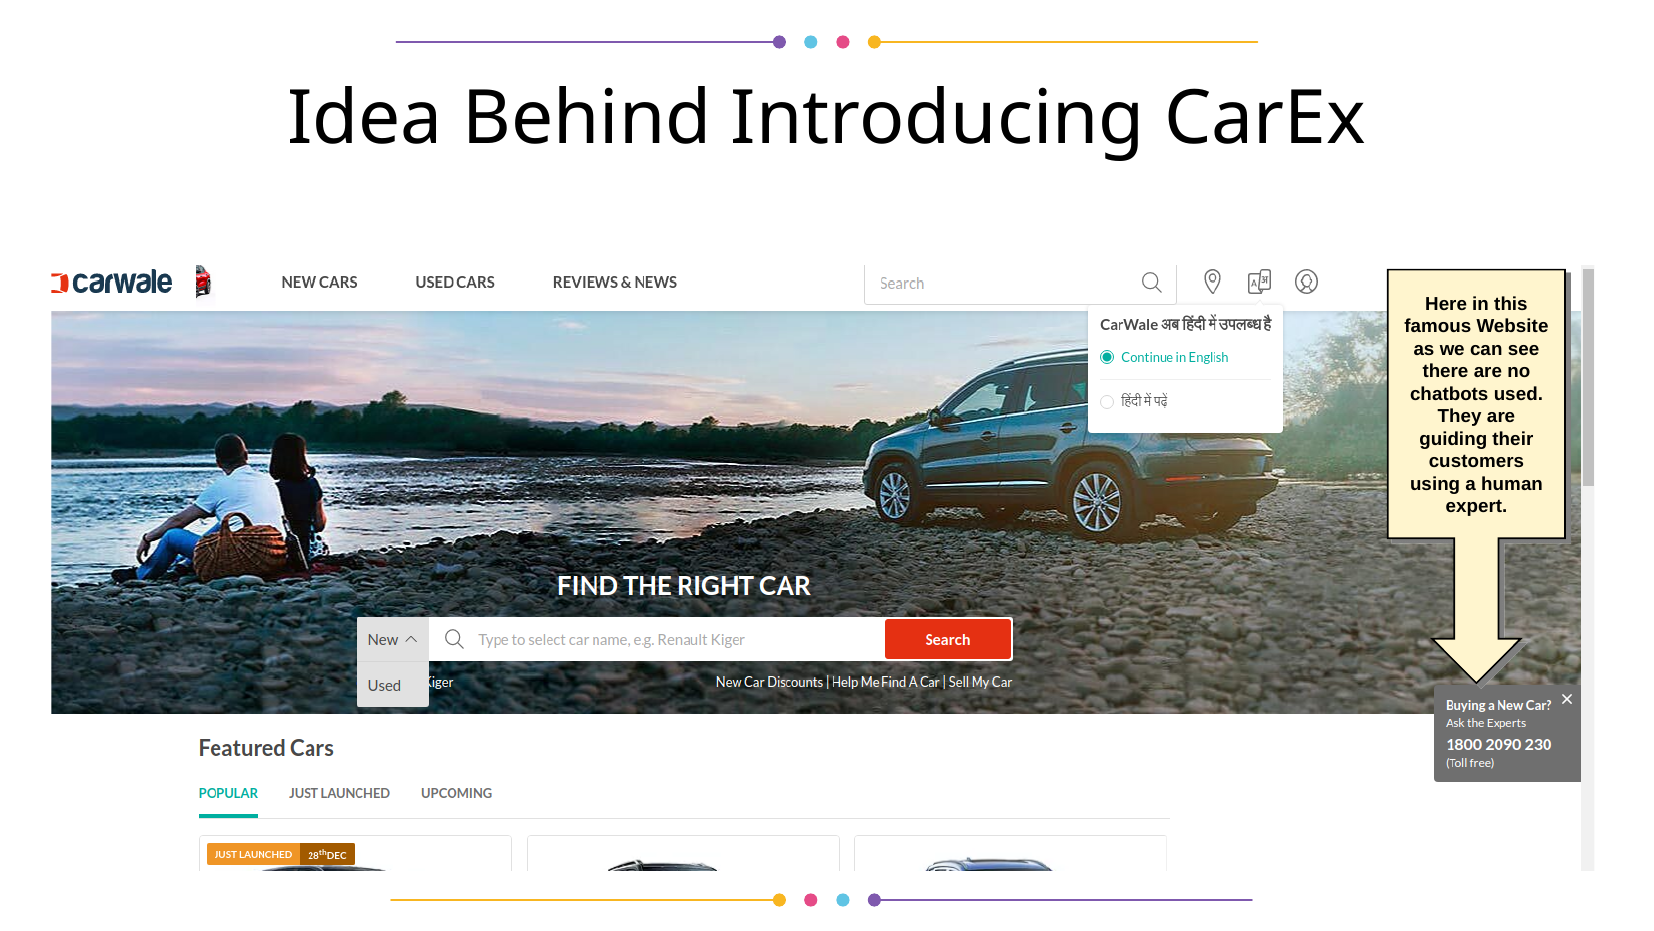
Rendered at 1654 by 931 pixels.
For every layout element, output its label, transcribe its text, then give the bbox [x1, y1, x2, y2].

text_box Here in this famous Website as we can see there are no chatbots used. They are guiding their customers using a human expert. [1387, 269, 1566, 684]
picture [51, 265, 1595, 871]
title Idea Behind Introducing CarEx [82, 37, 1571, 193]
